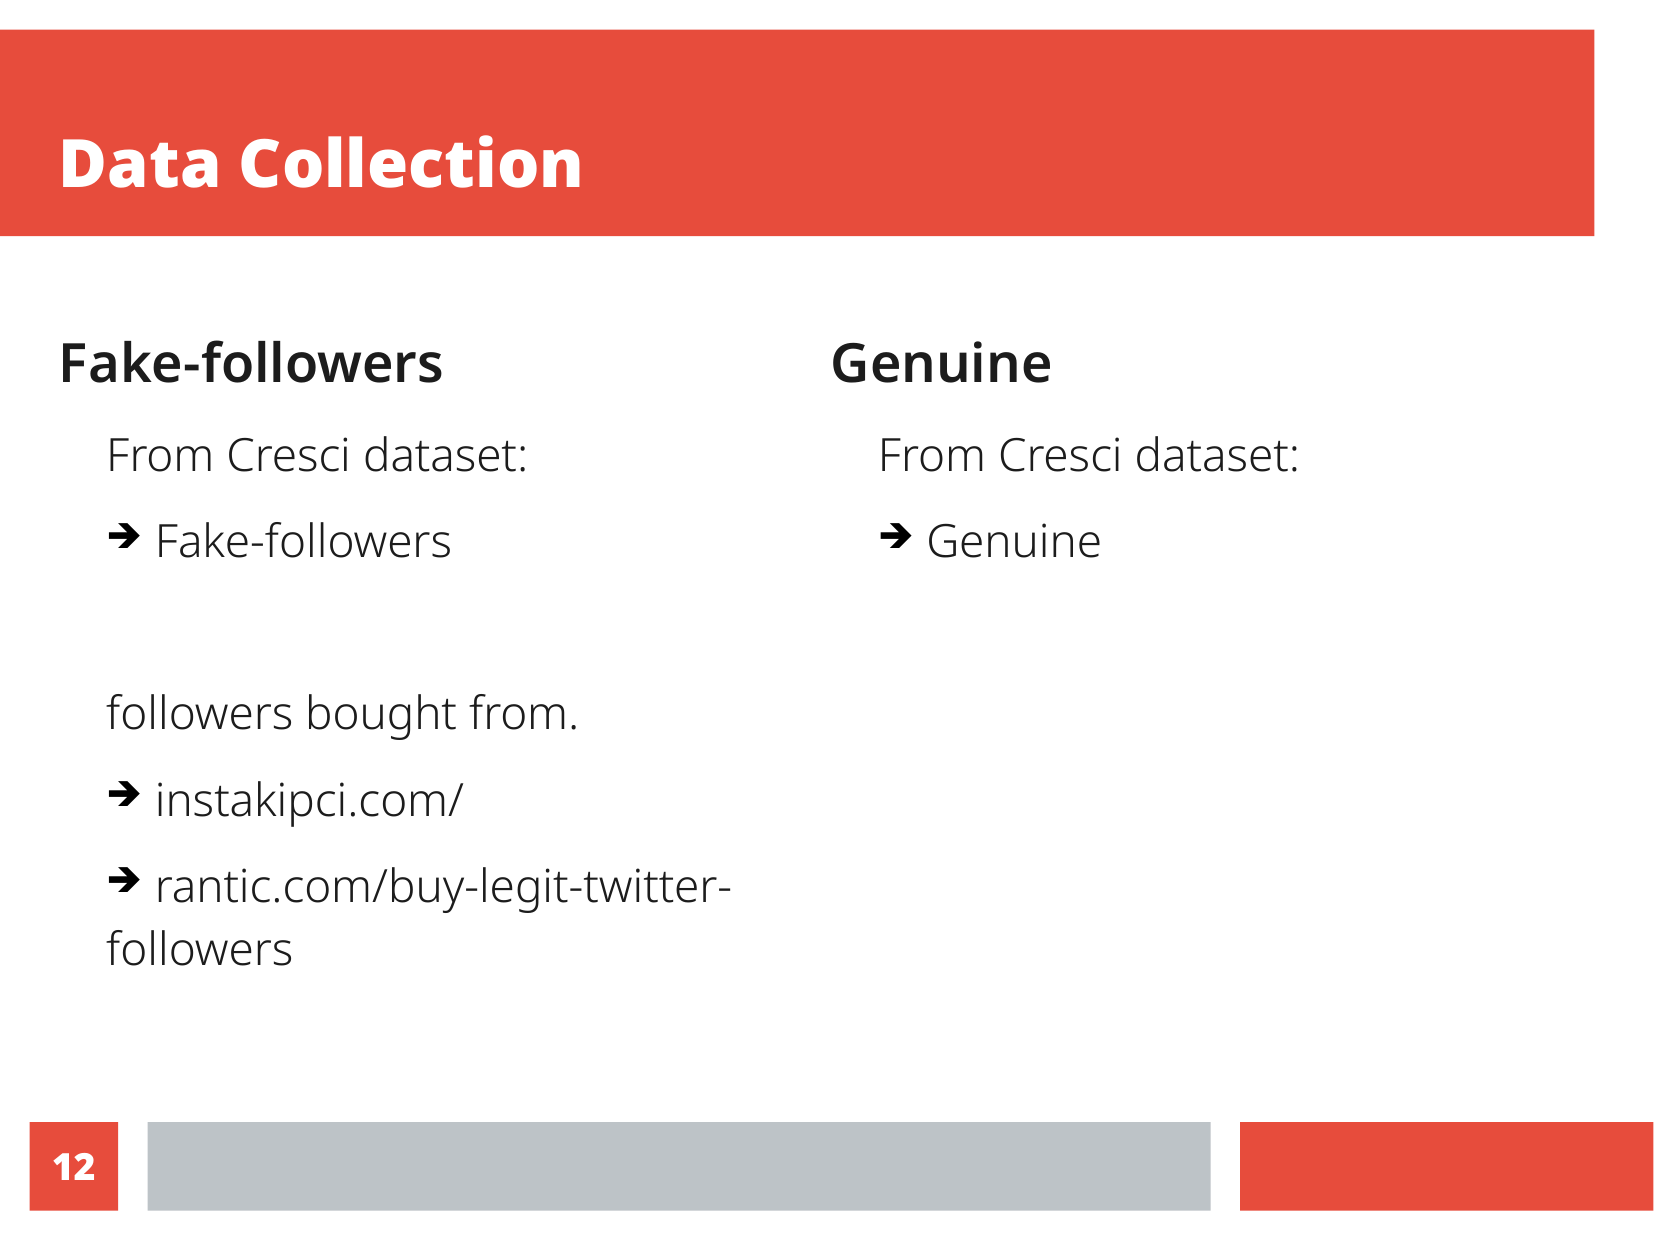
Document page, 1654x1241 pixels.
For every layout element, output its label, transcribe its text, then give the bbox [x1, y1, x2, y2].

title Data Collection [59, 59, 1595, 207]
list Genuine From Cresci dataset: Genuine [830, 324, 1566, 1093]
list Fake-followers From Cresci dataset: Fake-followers followers bought from. instakipci.com/ rantic.com/buy-legit-twitter-followers [59, 324, 794, 1093]
